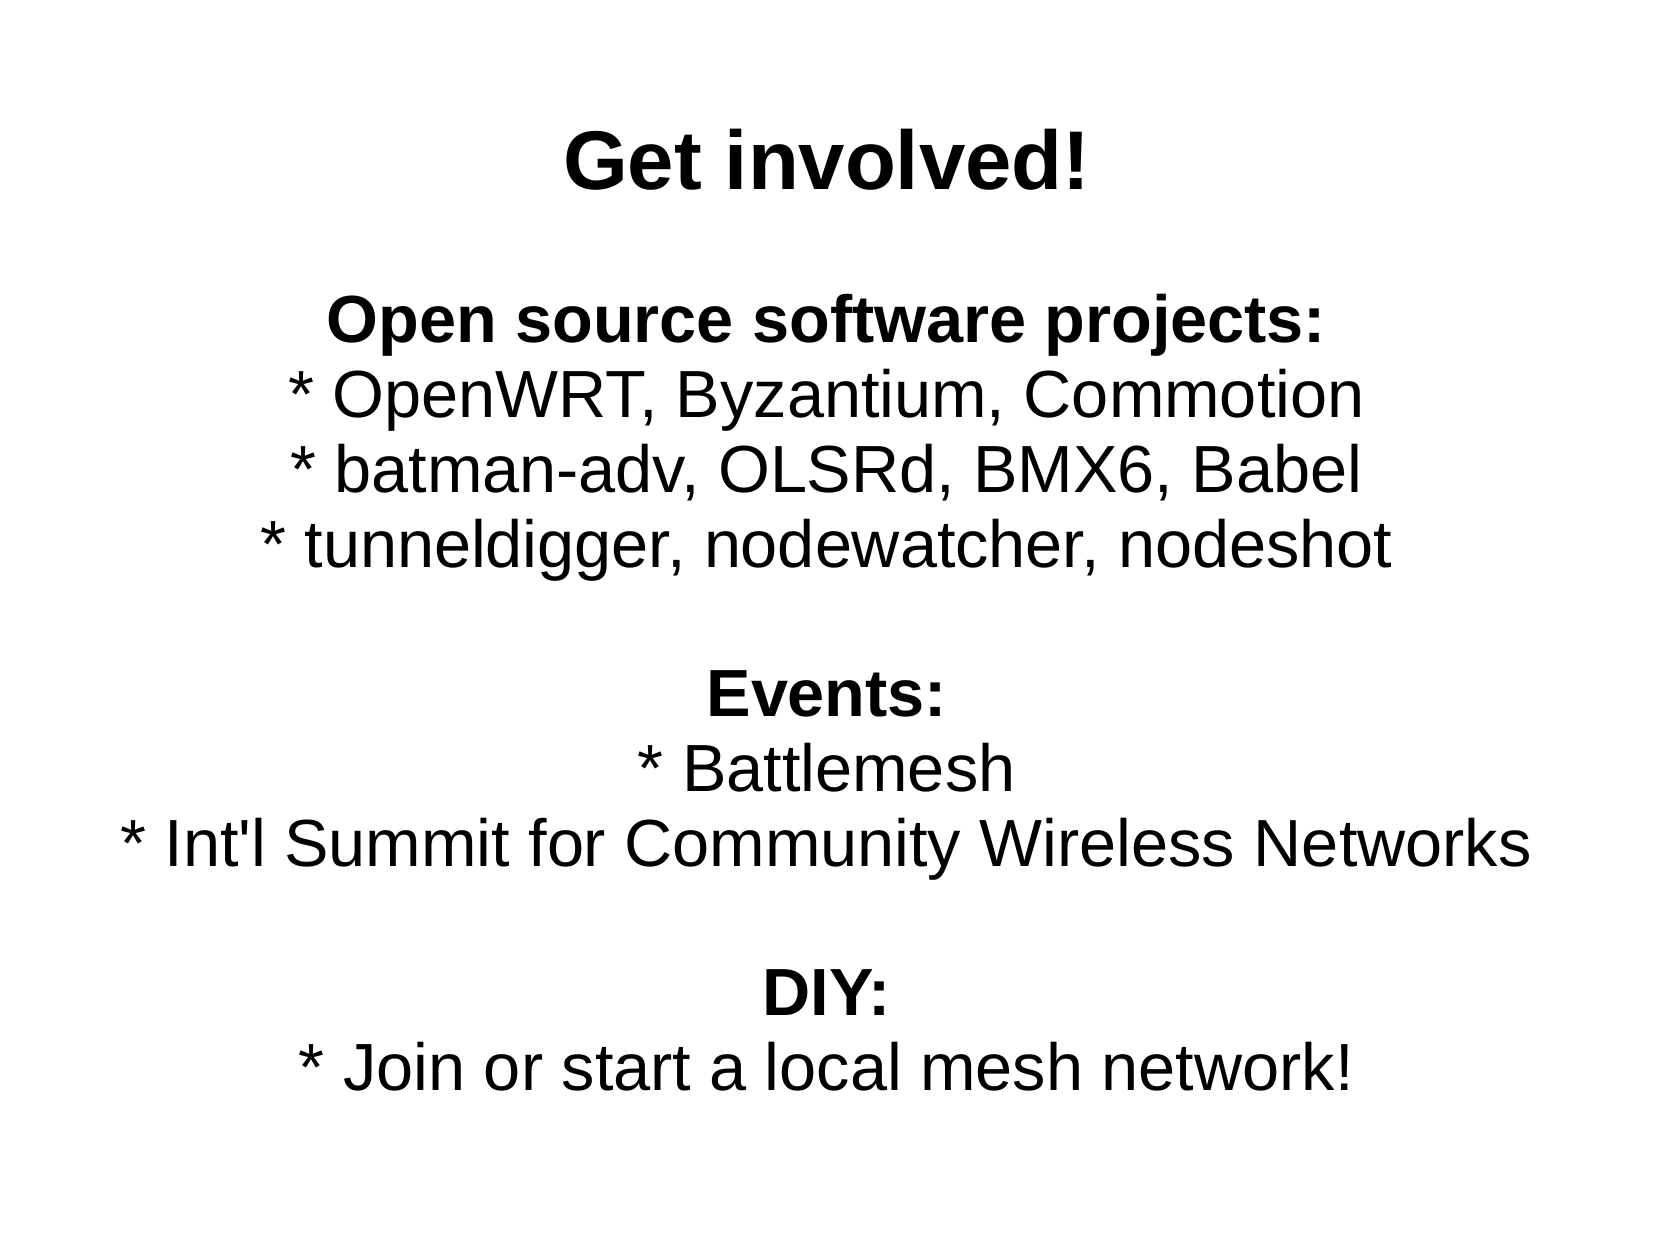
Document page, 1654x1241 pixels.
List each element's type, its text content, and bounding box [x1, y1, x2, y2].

subtitle Get involved! Open source software projects: * OpenWRT, Byzantium, Commotion * batman-adv, OLSRd, BMX6, Babel * tunneldigger, nodewatcher, nodeshot Events: * Battlemesh * Int'l Summit for Community Wireless Networks DIY: * Join or start a local mesh network! [82, 49, 1571, 1171]
